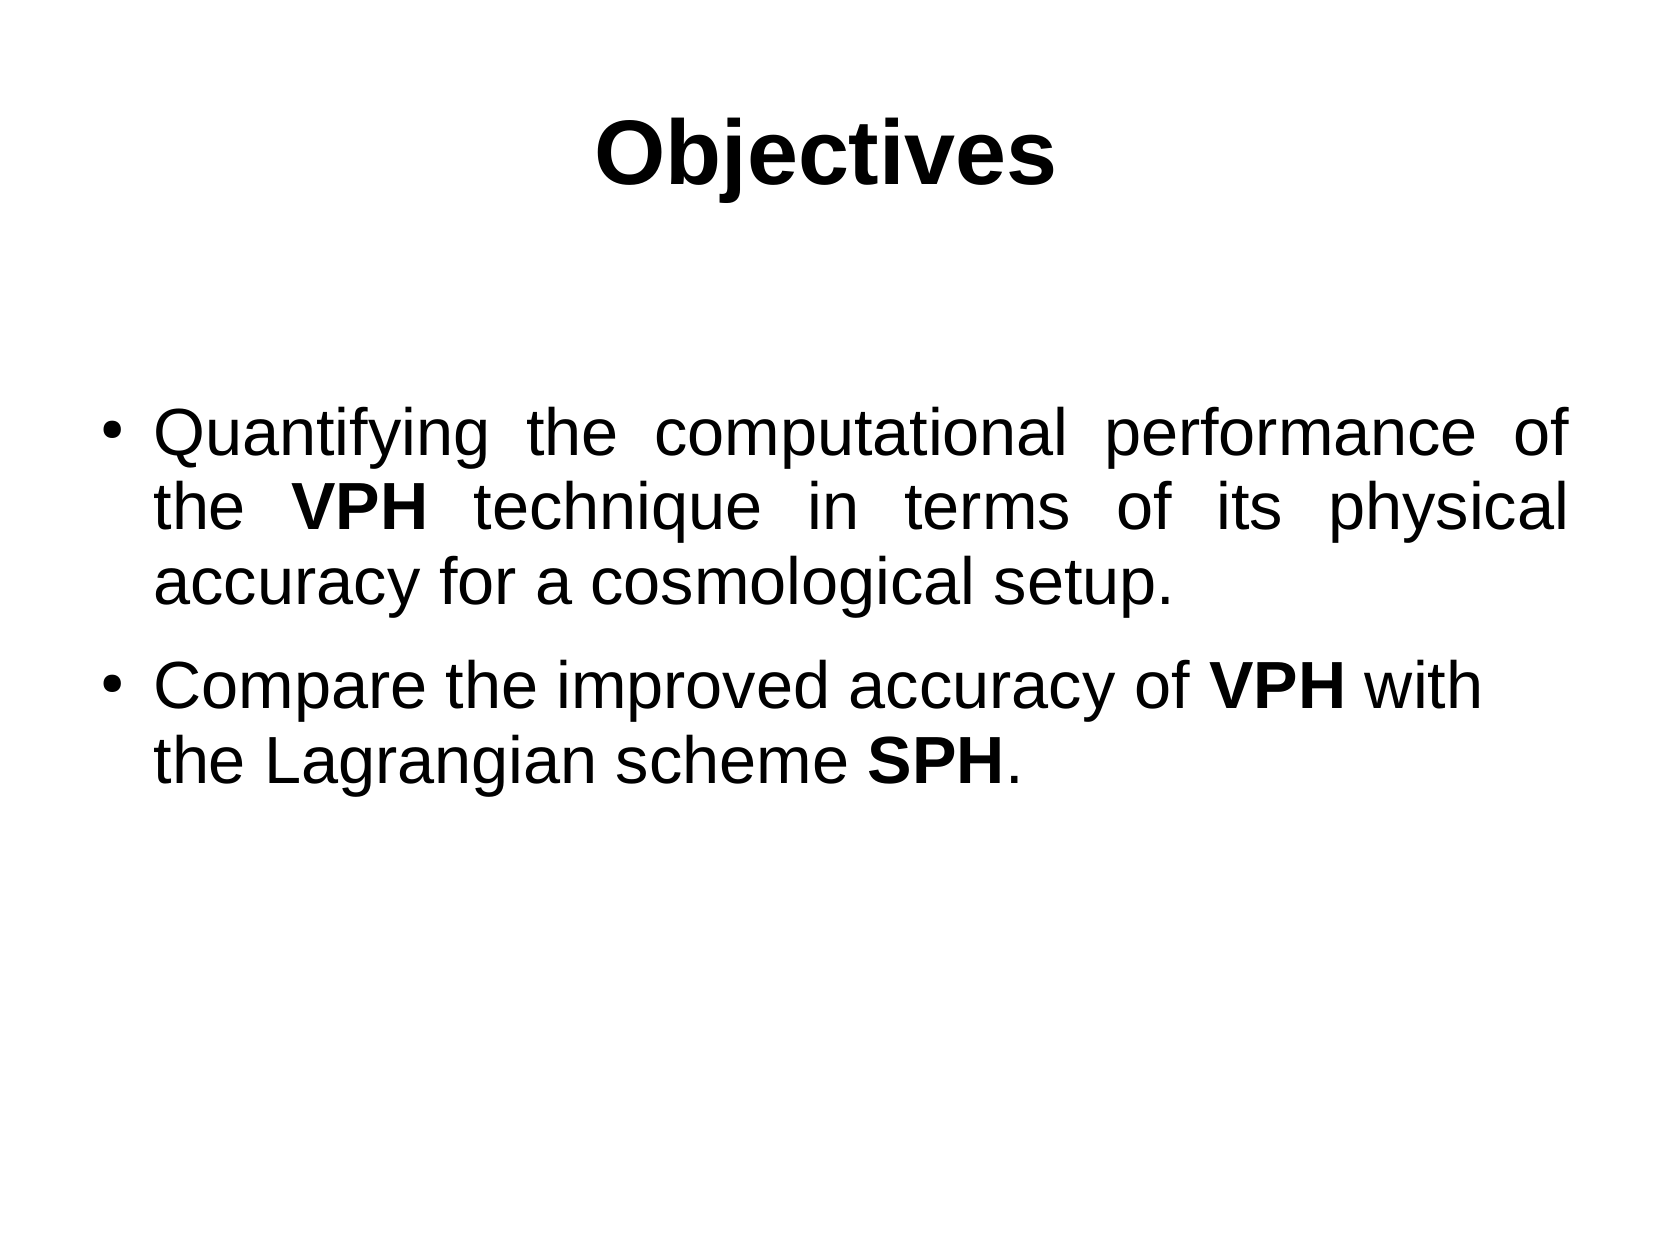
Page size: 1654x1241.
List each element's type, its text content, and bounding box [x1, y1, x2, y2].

list Quantifying the computational performance of the VPH technique in terms of its physical accuracy for a cosmological setup. Compare the improved accuracy of VPH with the Lagrangian scheme SPH. [82, 290, 1571, 1010]
title Objectives [82, 49, 1571, 257]
